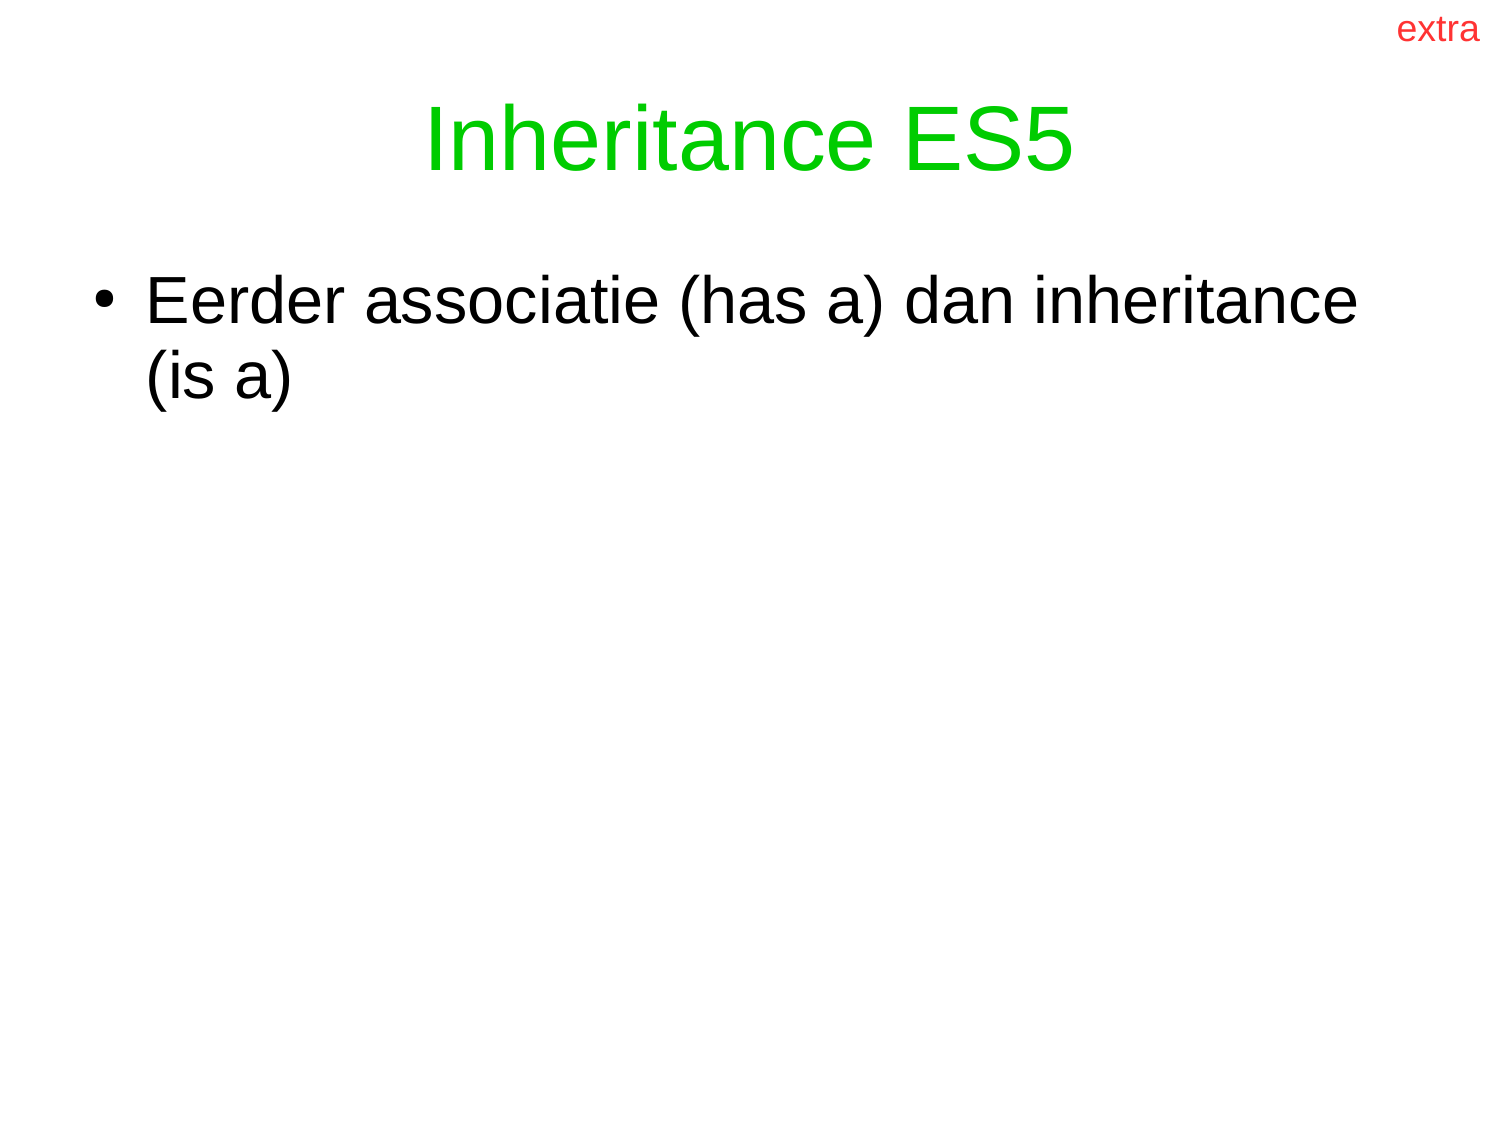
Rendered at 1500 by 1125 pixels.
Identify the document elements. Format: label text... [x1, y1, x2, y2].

title Inheritance ES5 [75, 44, 1425, 233]
text_box extra [1381, 0, 1495, 57]
list Eerder associatie (has a) dan inheritance (is a) [75, 263, 1425, 916]
